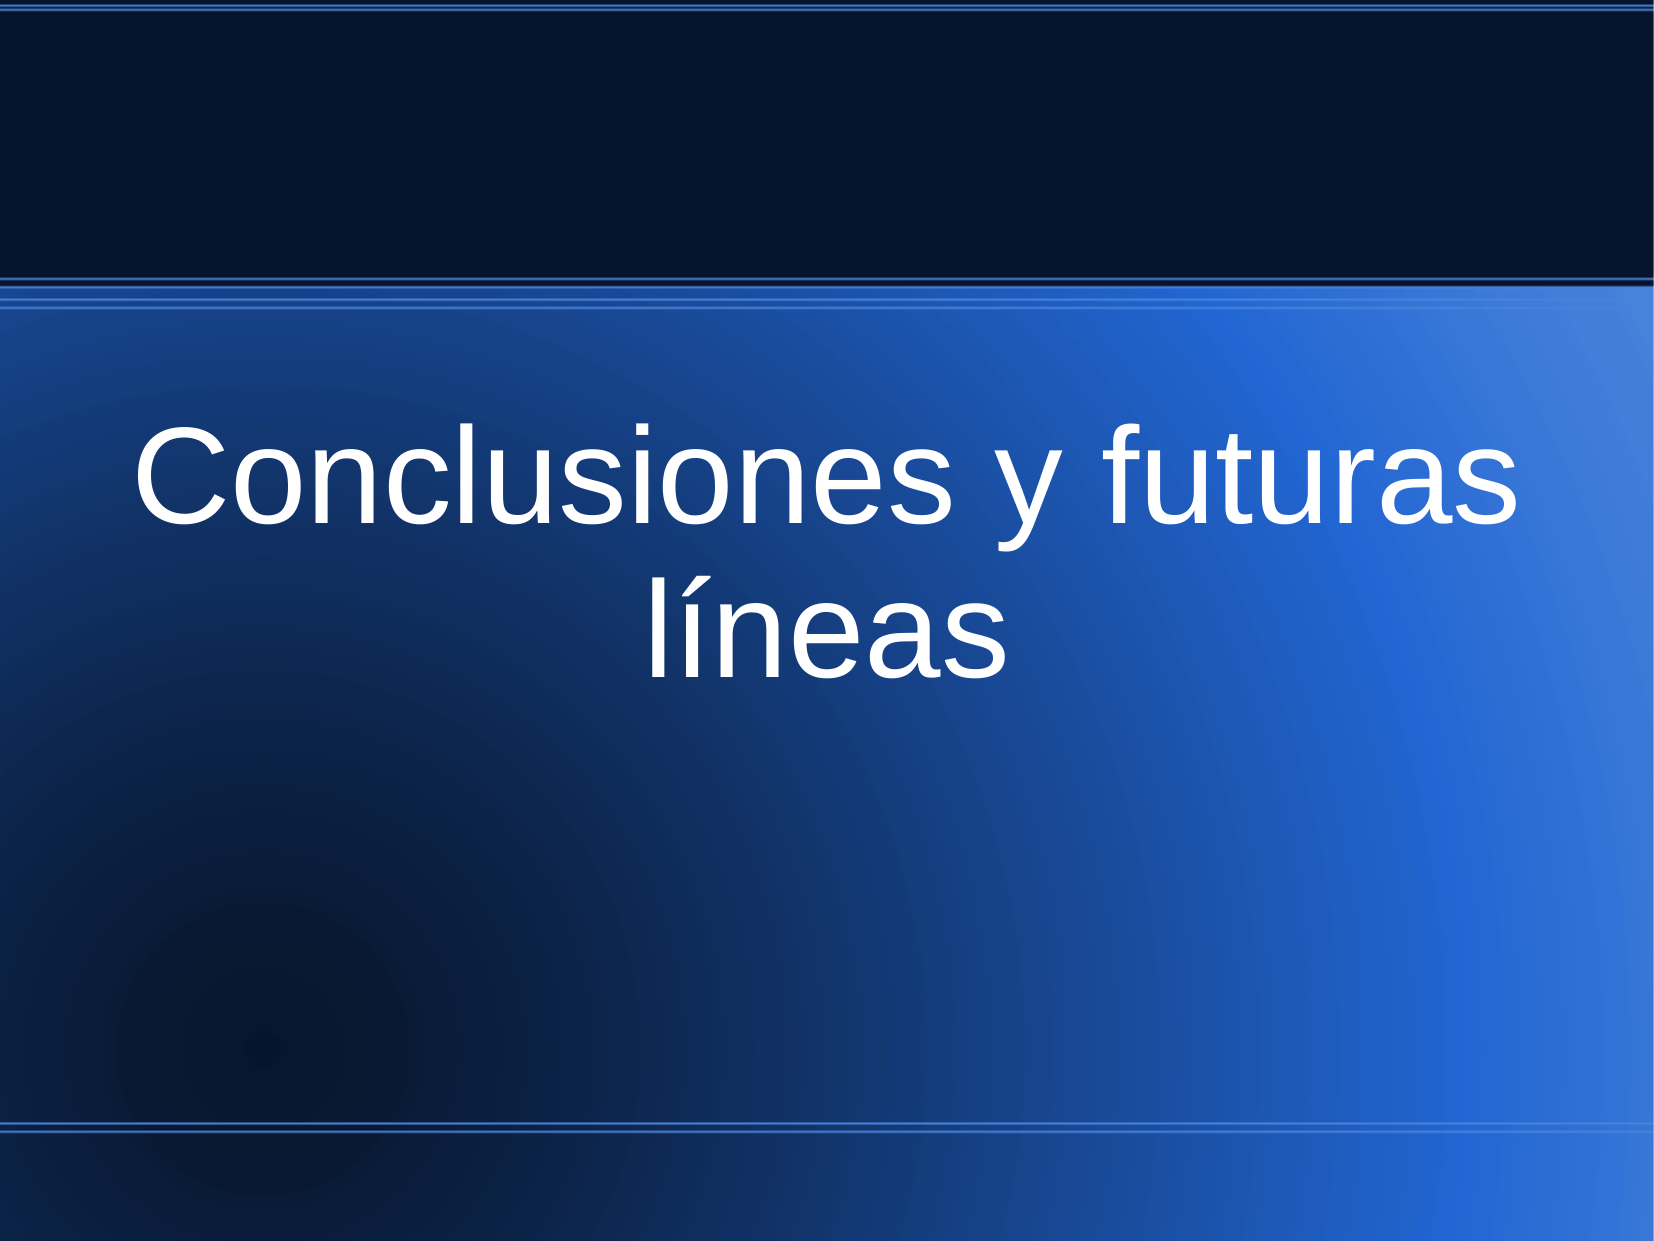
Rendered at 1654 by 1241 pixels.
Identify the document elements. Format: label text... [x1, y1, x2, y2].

subtitle Conclusiones y futuras líneas [82, 56, 1571, 1050]
picture [0, 0, 1654, 1241]
